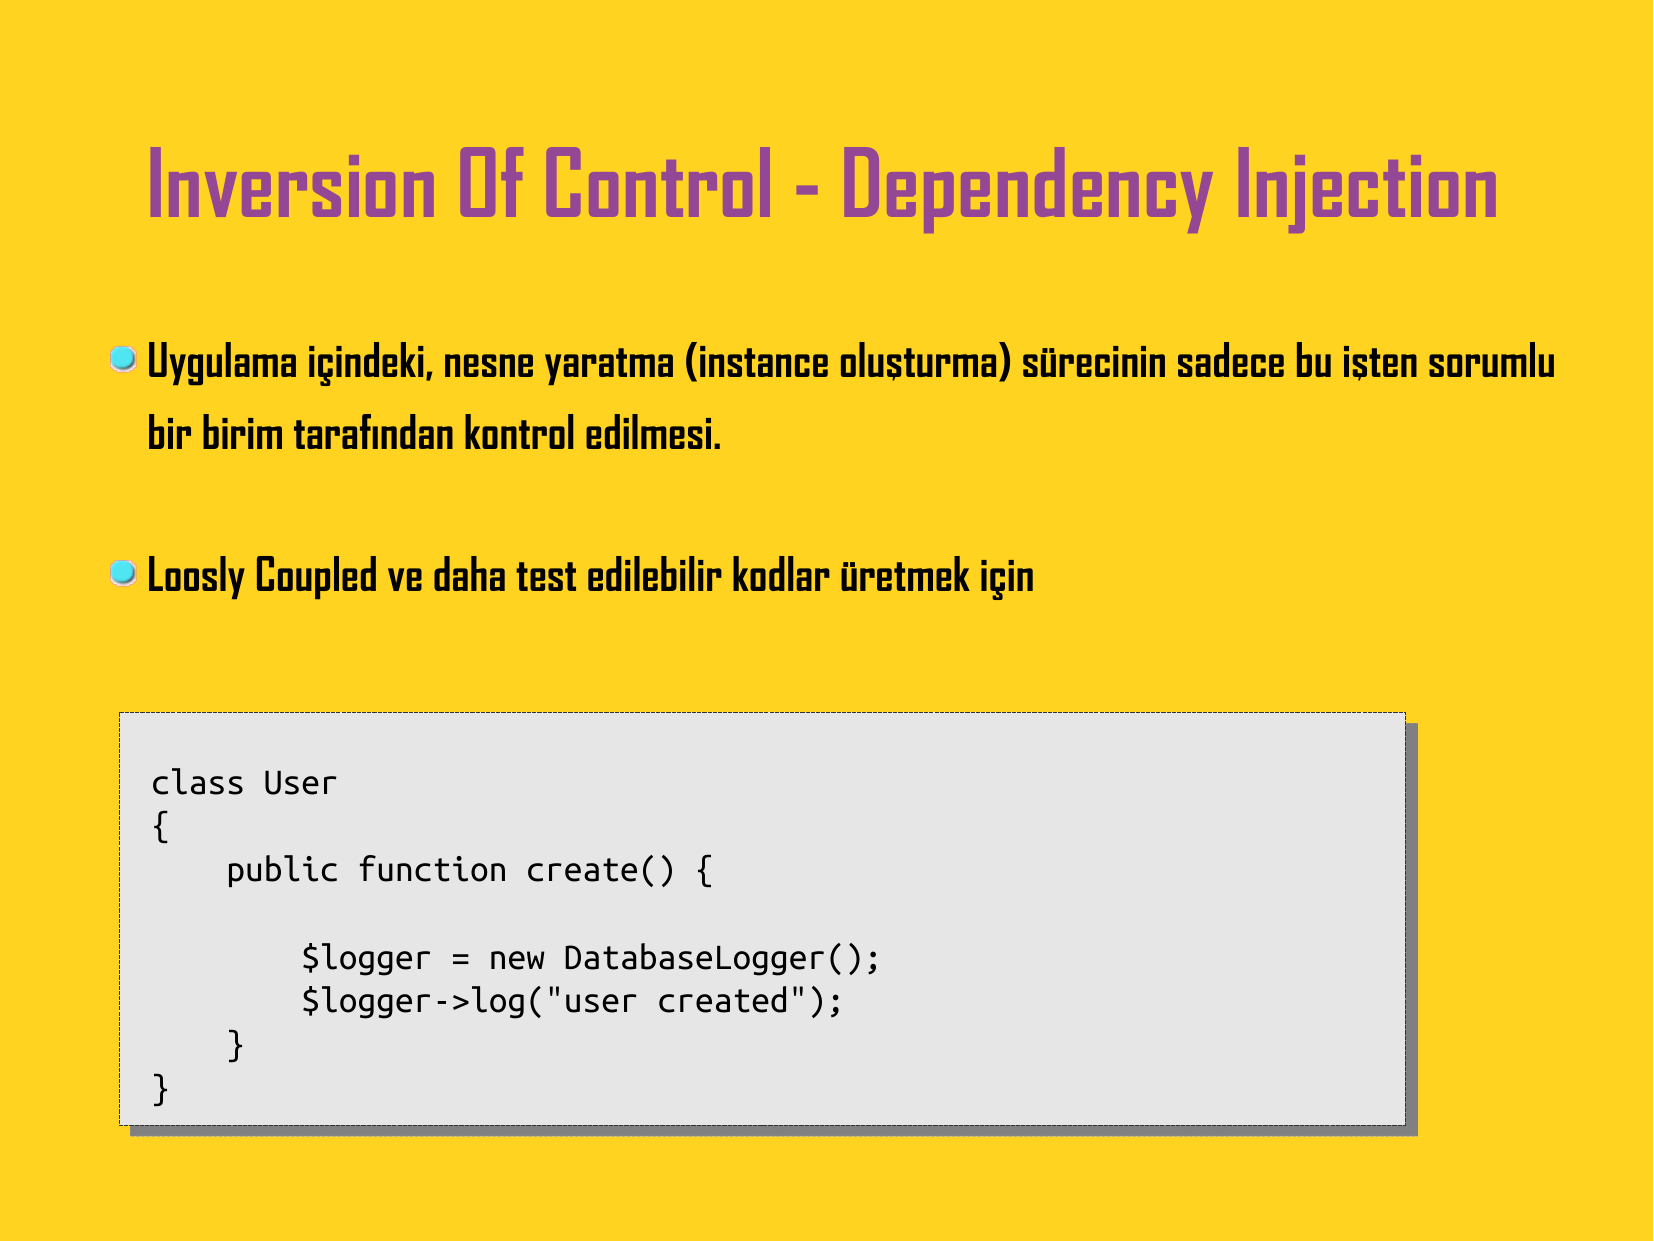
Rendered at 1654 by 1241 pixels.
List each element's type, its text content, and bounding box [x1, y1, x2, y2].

text_box [119, 712, 1406, 1126]
text_box Inversion Of Control - Dependency Injection [131, 118, 1522, 244]
text_box Uygulama içindeki, nesne yaratma (instance oluşturma) sürecinin sadece bu işten sorumlu bir birim tarafından kontrol edilmesi. Loosly Coupled ve daha test edilebilir kodlar üretmek için [94, 253, 1567, 610]
text_box class User { public function create() { $logger = new DatabaseLogger(); $logger->log("user created"); } } [136, 755, 1517, 1209]
